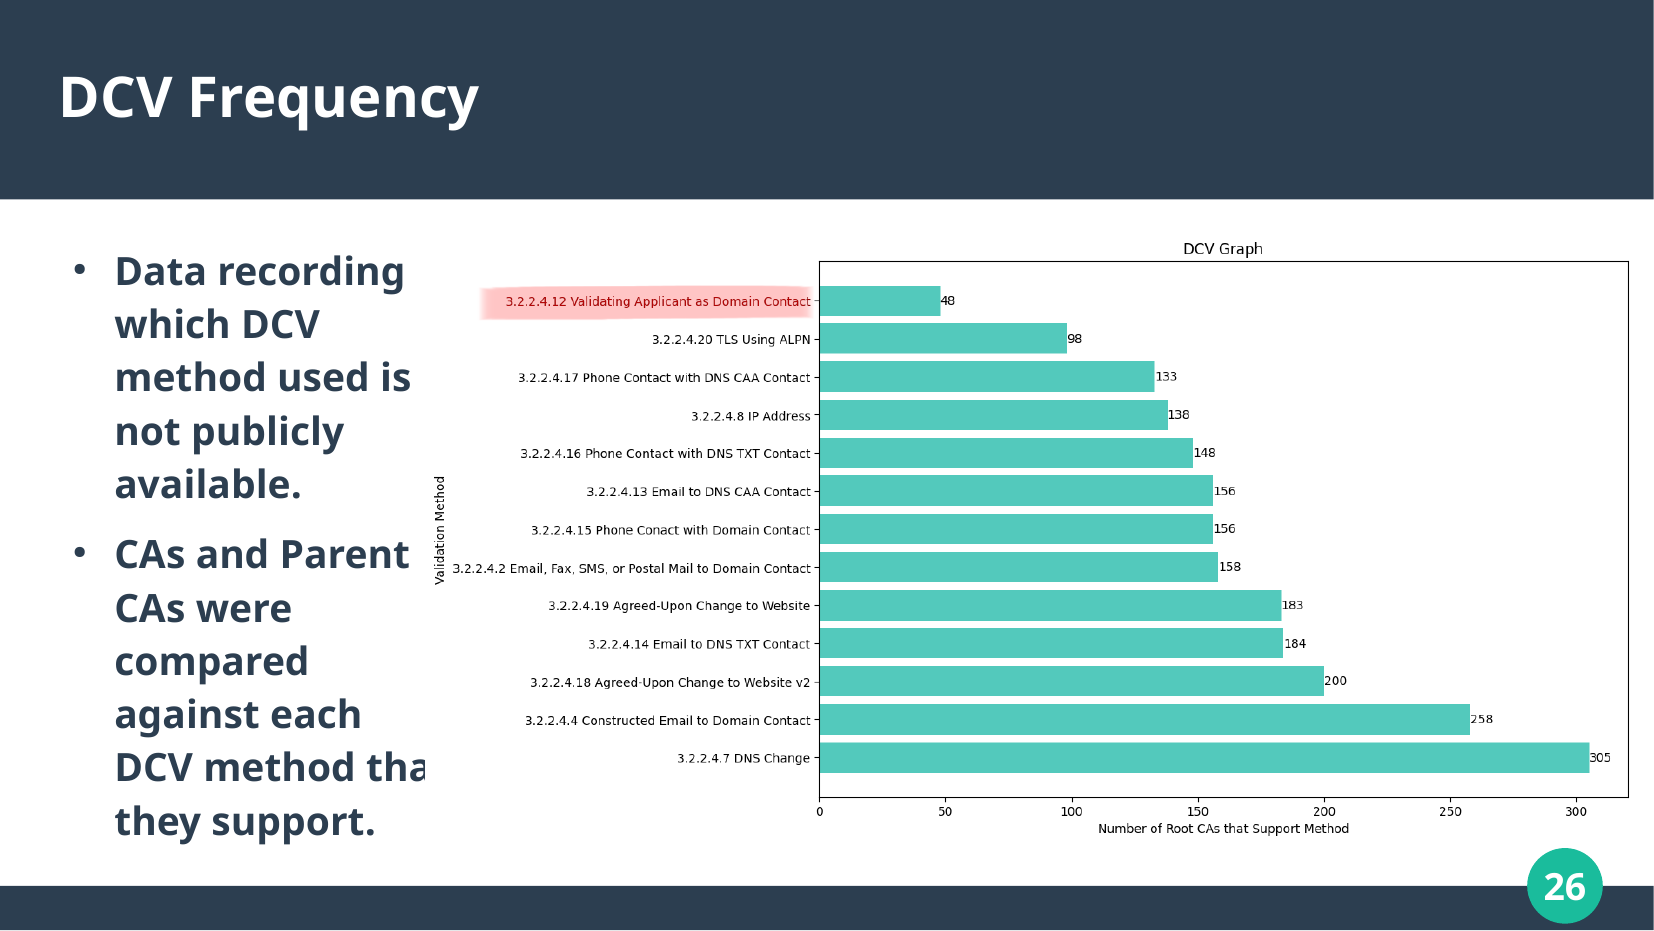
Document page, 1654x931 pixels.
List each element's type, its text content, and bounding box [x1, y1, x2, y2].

picture [425, 233, 1636, 844]
title DCV Frequency [59, 37, 1595, 155]
list Data recording which DCV method used is not publicly available. CAs and Parent CAs were compared against each DCV method that they support. [59, 243, 451, 864]
